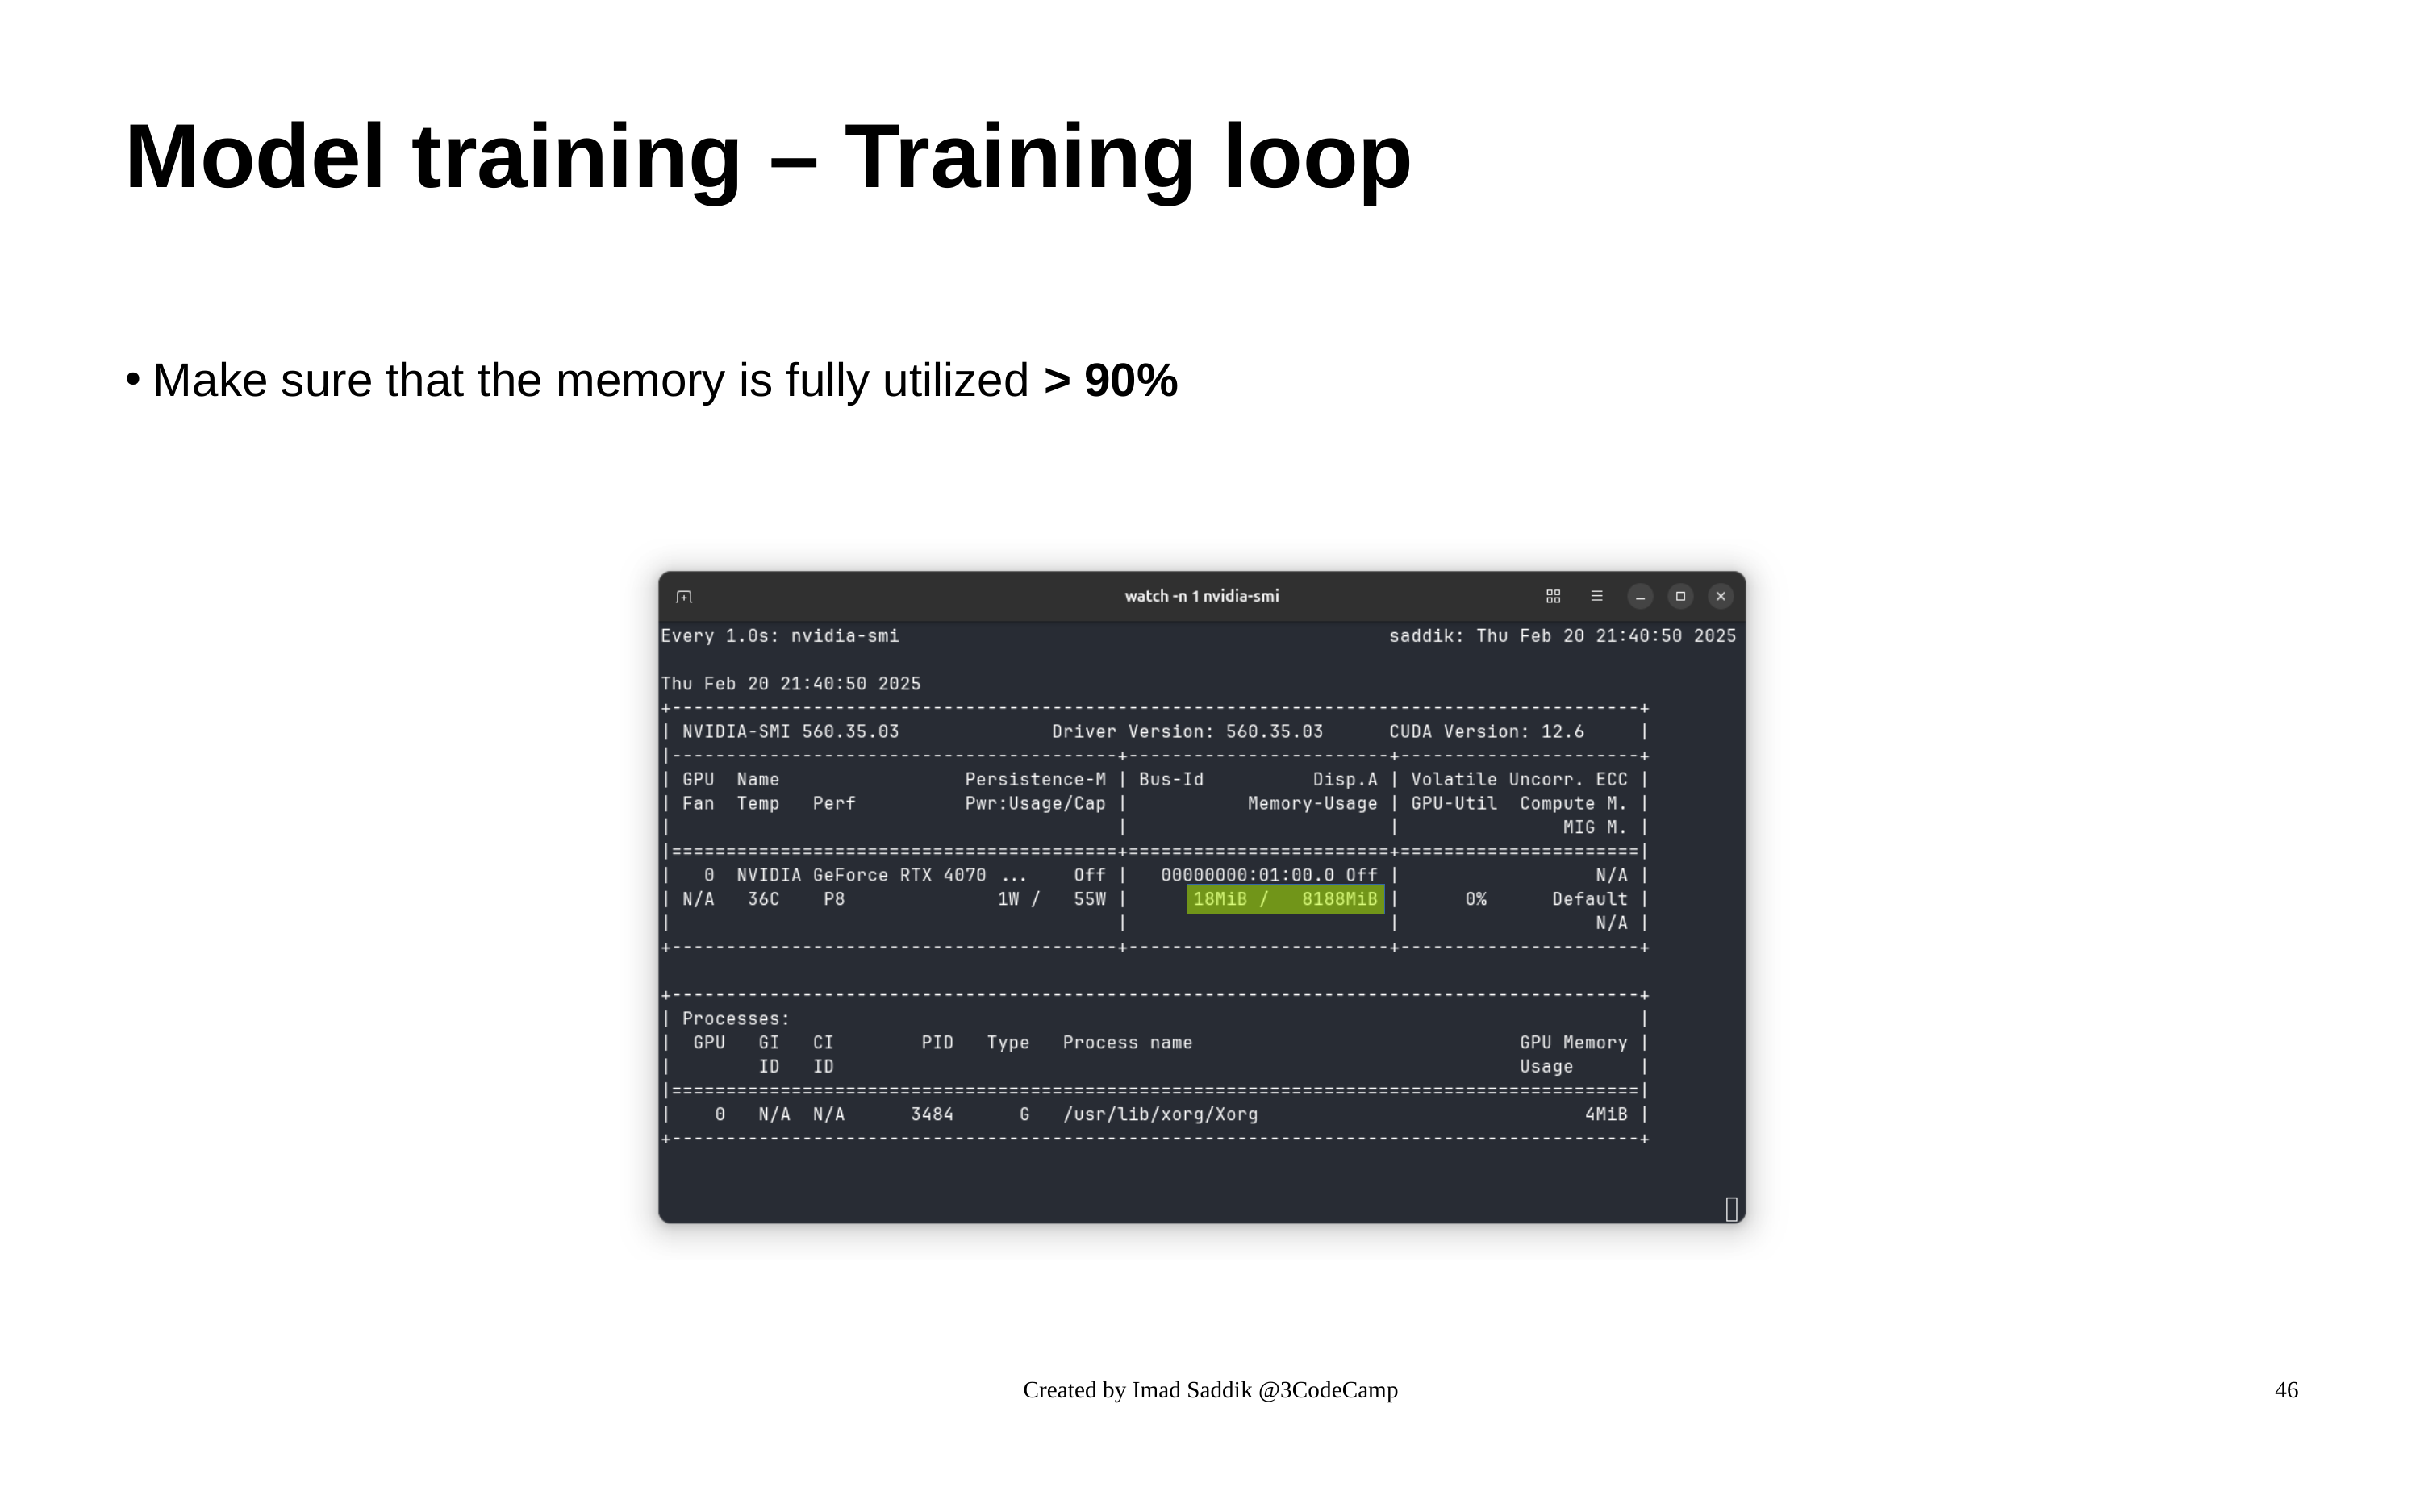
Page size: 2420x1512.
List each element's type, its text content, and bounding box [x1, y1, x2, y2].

text_box Model training – Training loop [112, 61, 1664, 251]
text_box [1187, 884, 1385, 914]
picture [620, 539, 1800, 1260]
text_box Make sure that the memory is fully utilized > 90% [112, 322, 1422, 570]
